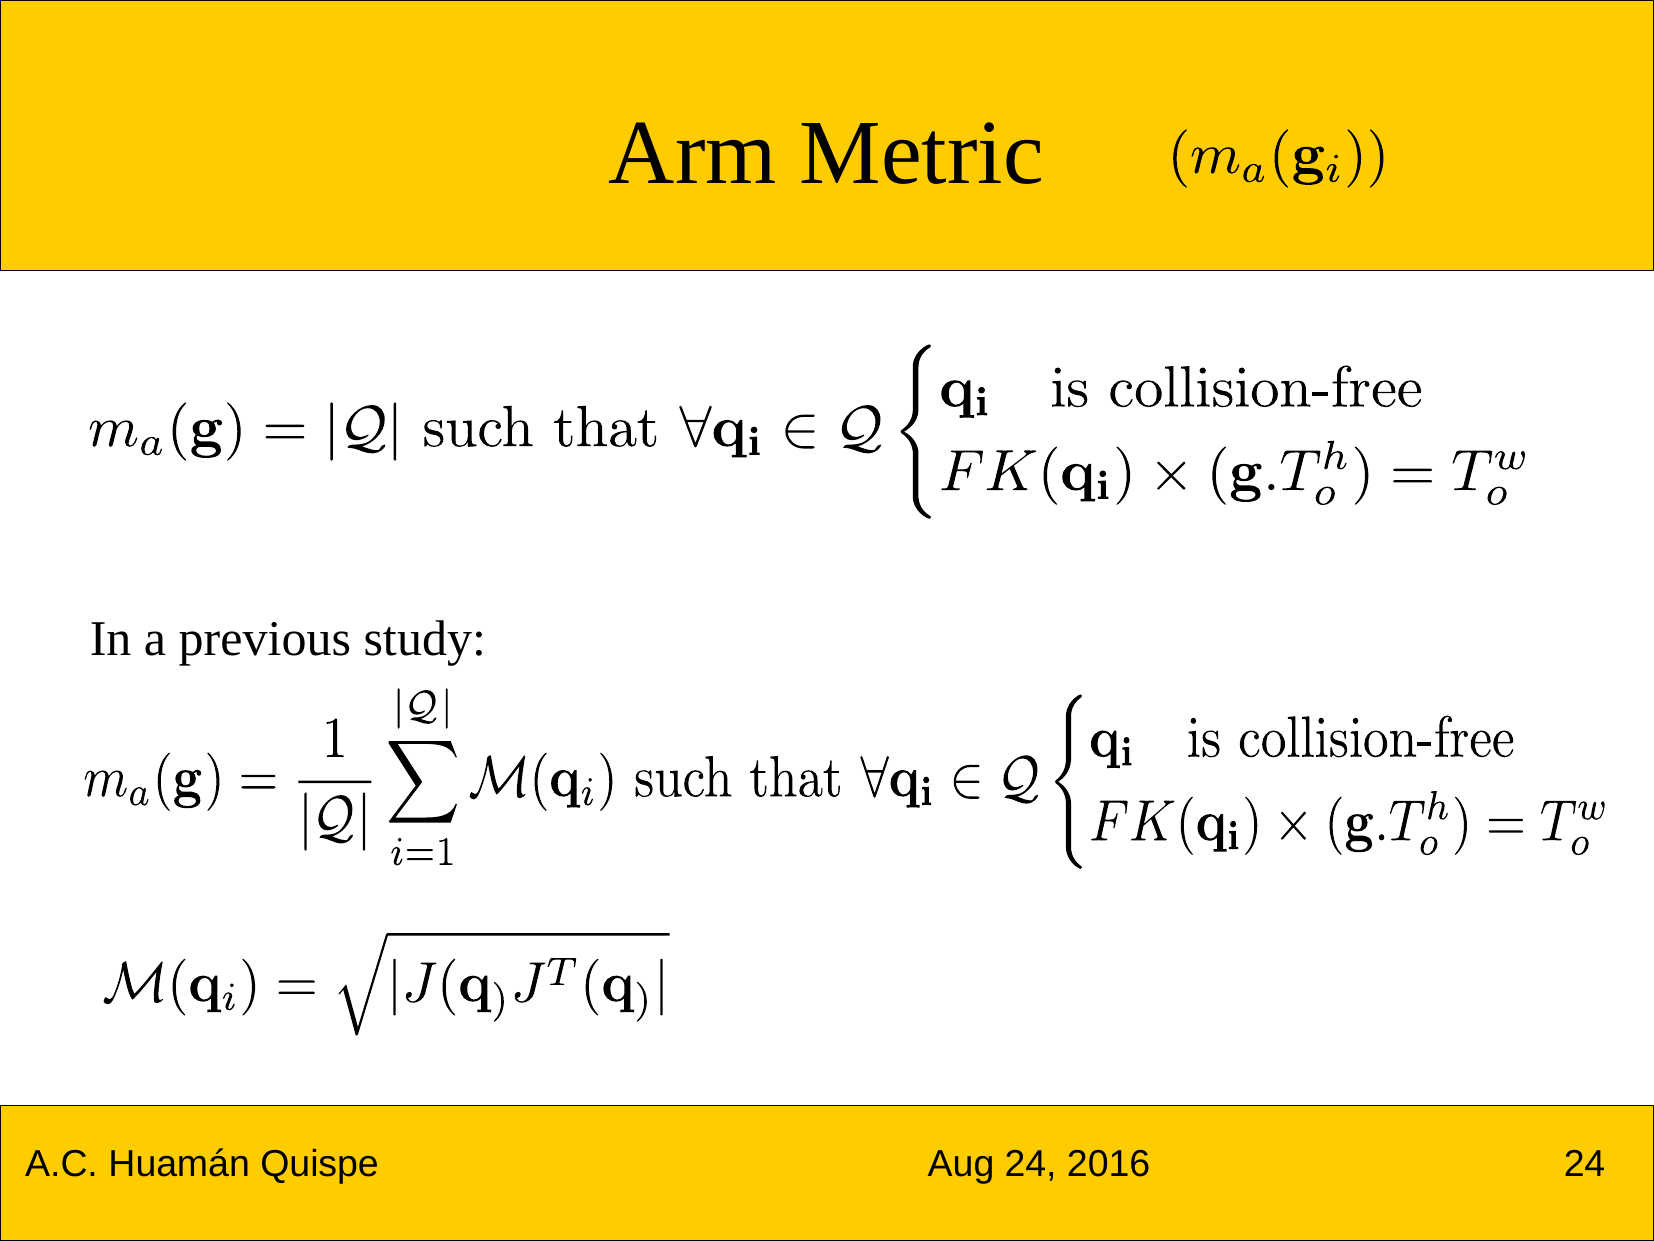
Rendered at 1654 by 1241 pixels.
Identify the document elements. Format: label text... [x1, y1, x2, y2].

text_box [1167, 129, 1390, 188]
text_box [83, 687, 1608, 869]
title Arm Metric [82, 49, 1571, 257]
text_box In a previous study: [75, 603, 511, 691]
text_box [102, 933, 670, 1036]
text_box [87, 344, 1528, 519]
